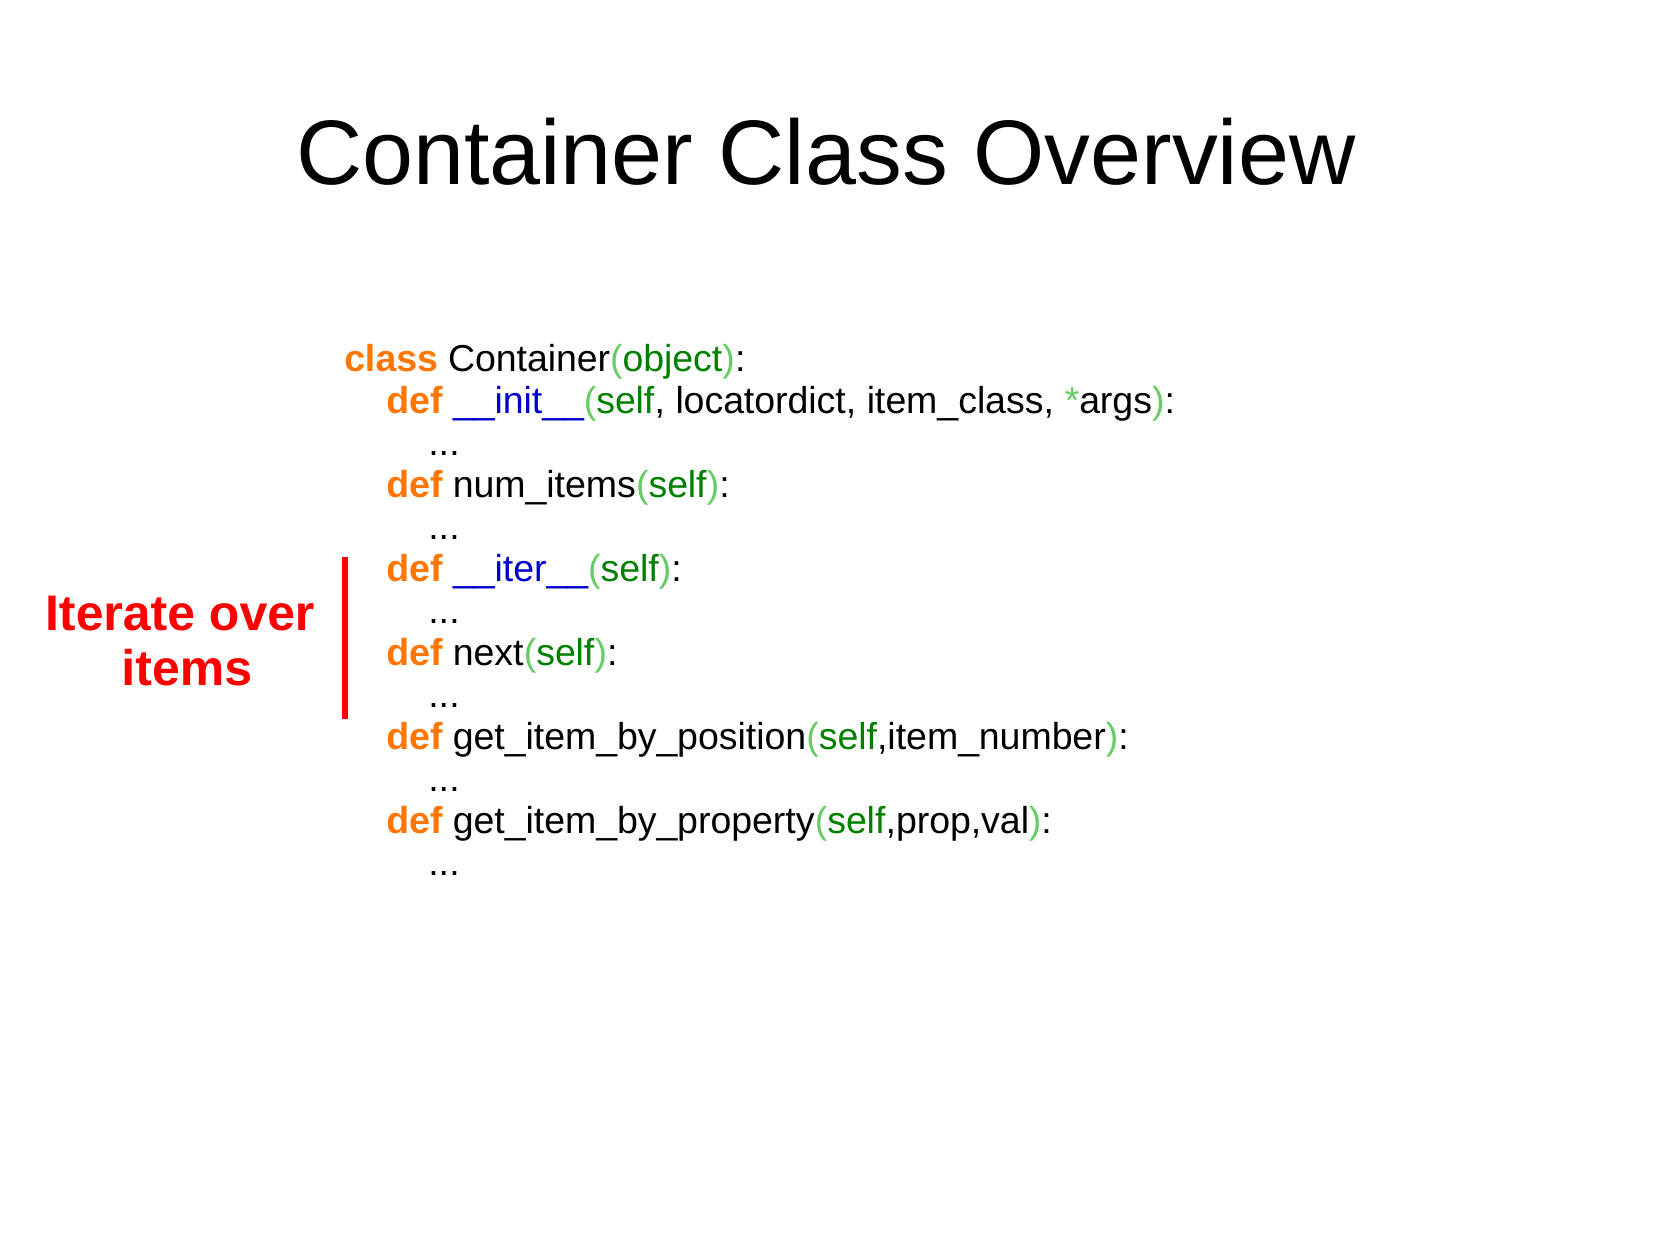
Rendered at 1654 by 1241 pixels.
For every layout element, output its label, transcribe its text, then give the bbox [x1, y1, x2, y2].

text_box class Container(object): def __init__(self, locatordict, item_class, *args): ... def num_items(self): ... def __iter__(self): ... def next(self): ... def get_item_by_position(self,item_number): ... def get_item_by_property(self,prop,val): ... [329, 330, 1191, 975]
title Container Class Overview [82, 49, 1571, 257]
text_box Iterate over items [30, 577, 329, 705]
